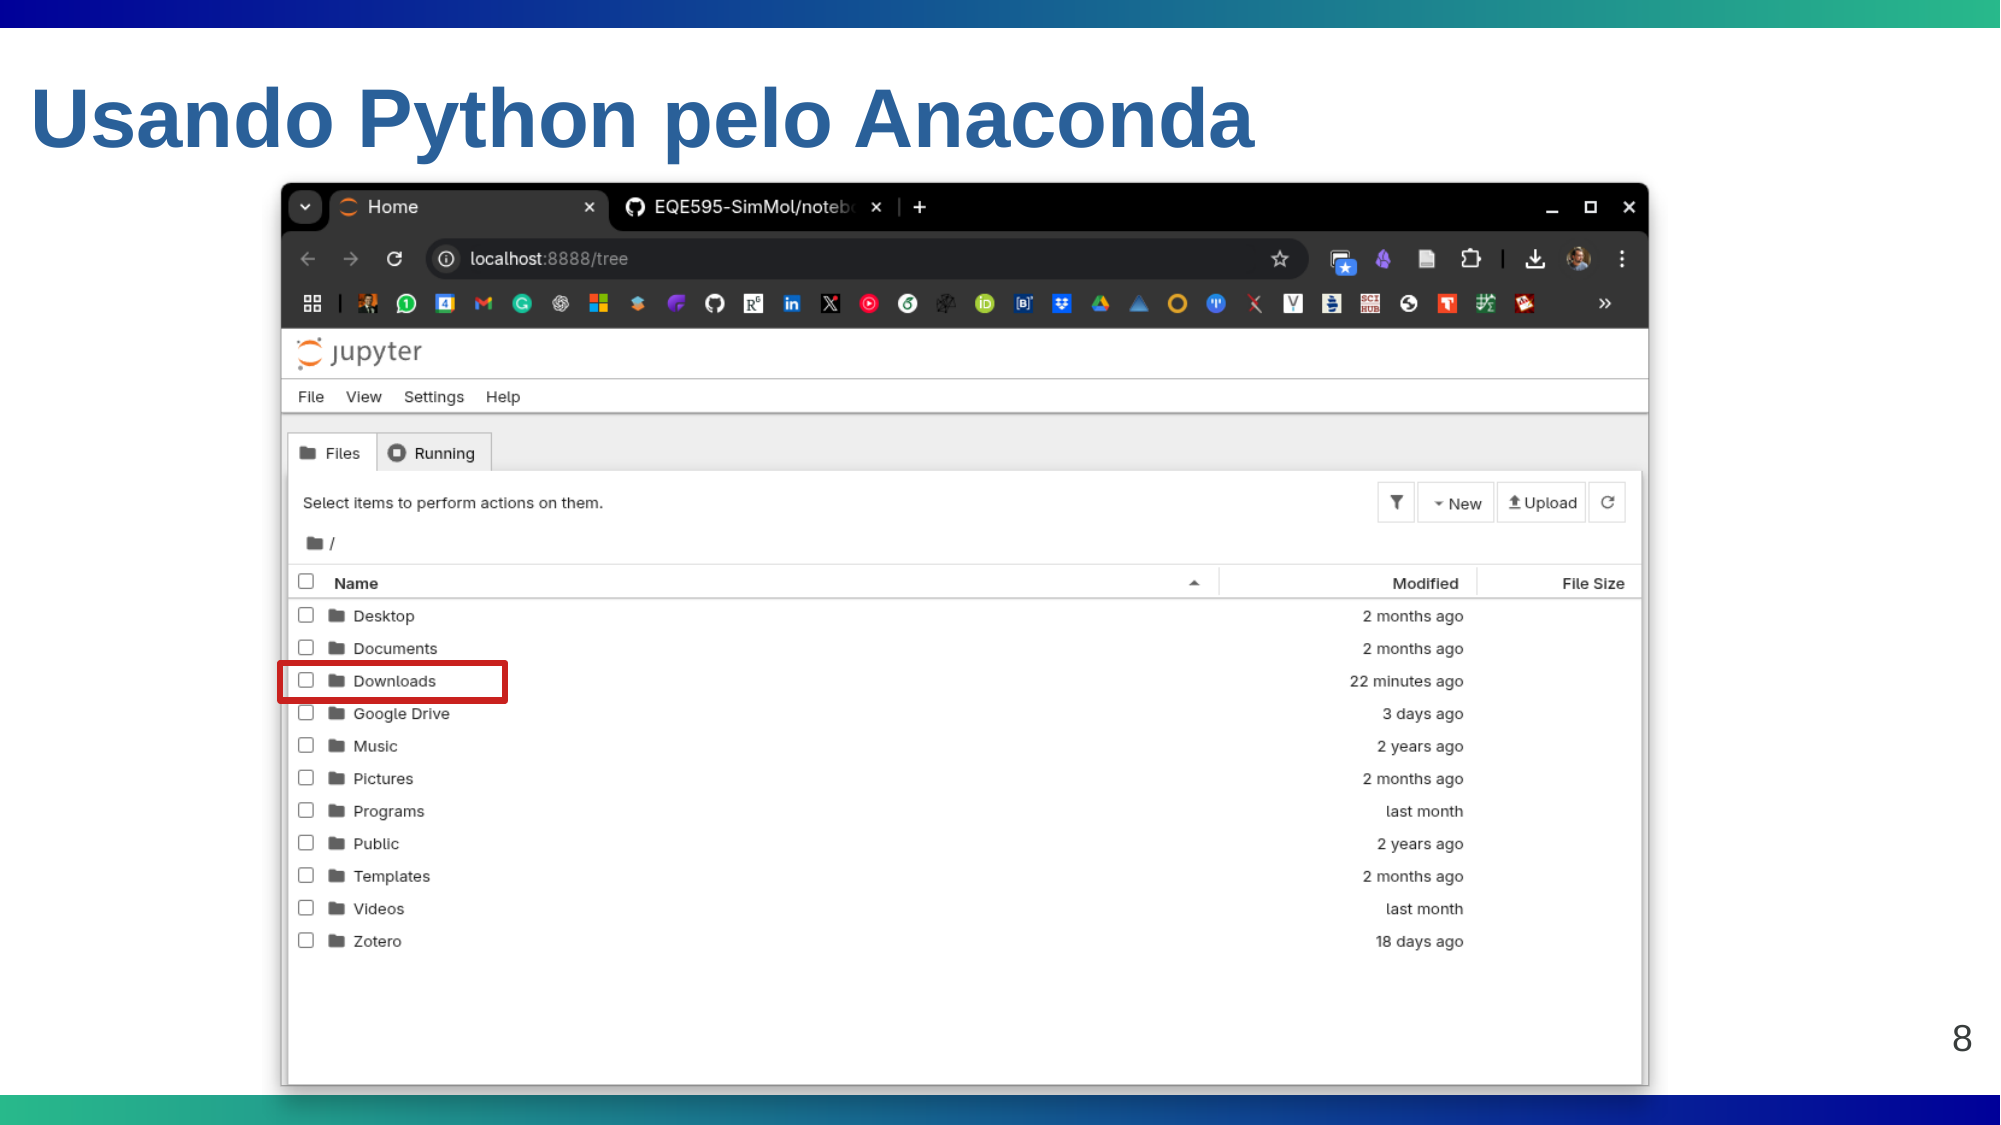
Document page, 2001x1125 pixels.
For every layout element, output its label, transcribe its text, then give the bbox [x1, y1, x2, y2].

text_box [0, 1095, 2000, 1125]
text_box <number> [1761, 1010, 1988, 1081]
picture [262, 171, 1668, 1124]
text_box [0, 0, 2000, 28]
text_box Usando Python pelo Anaconda [15, 31, 1719, 210]
